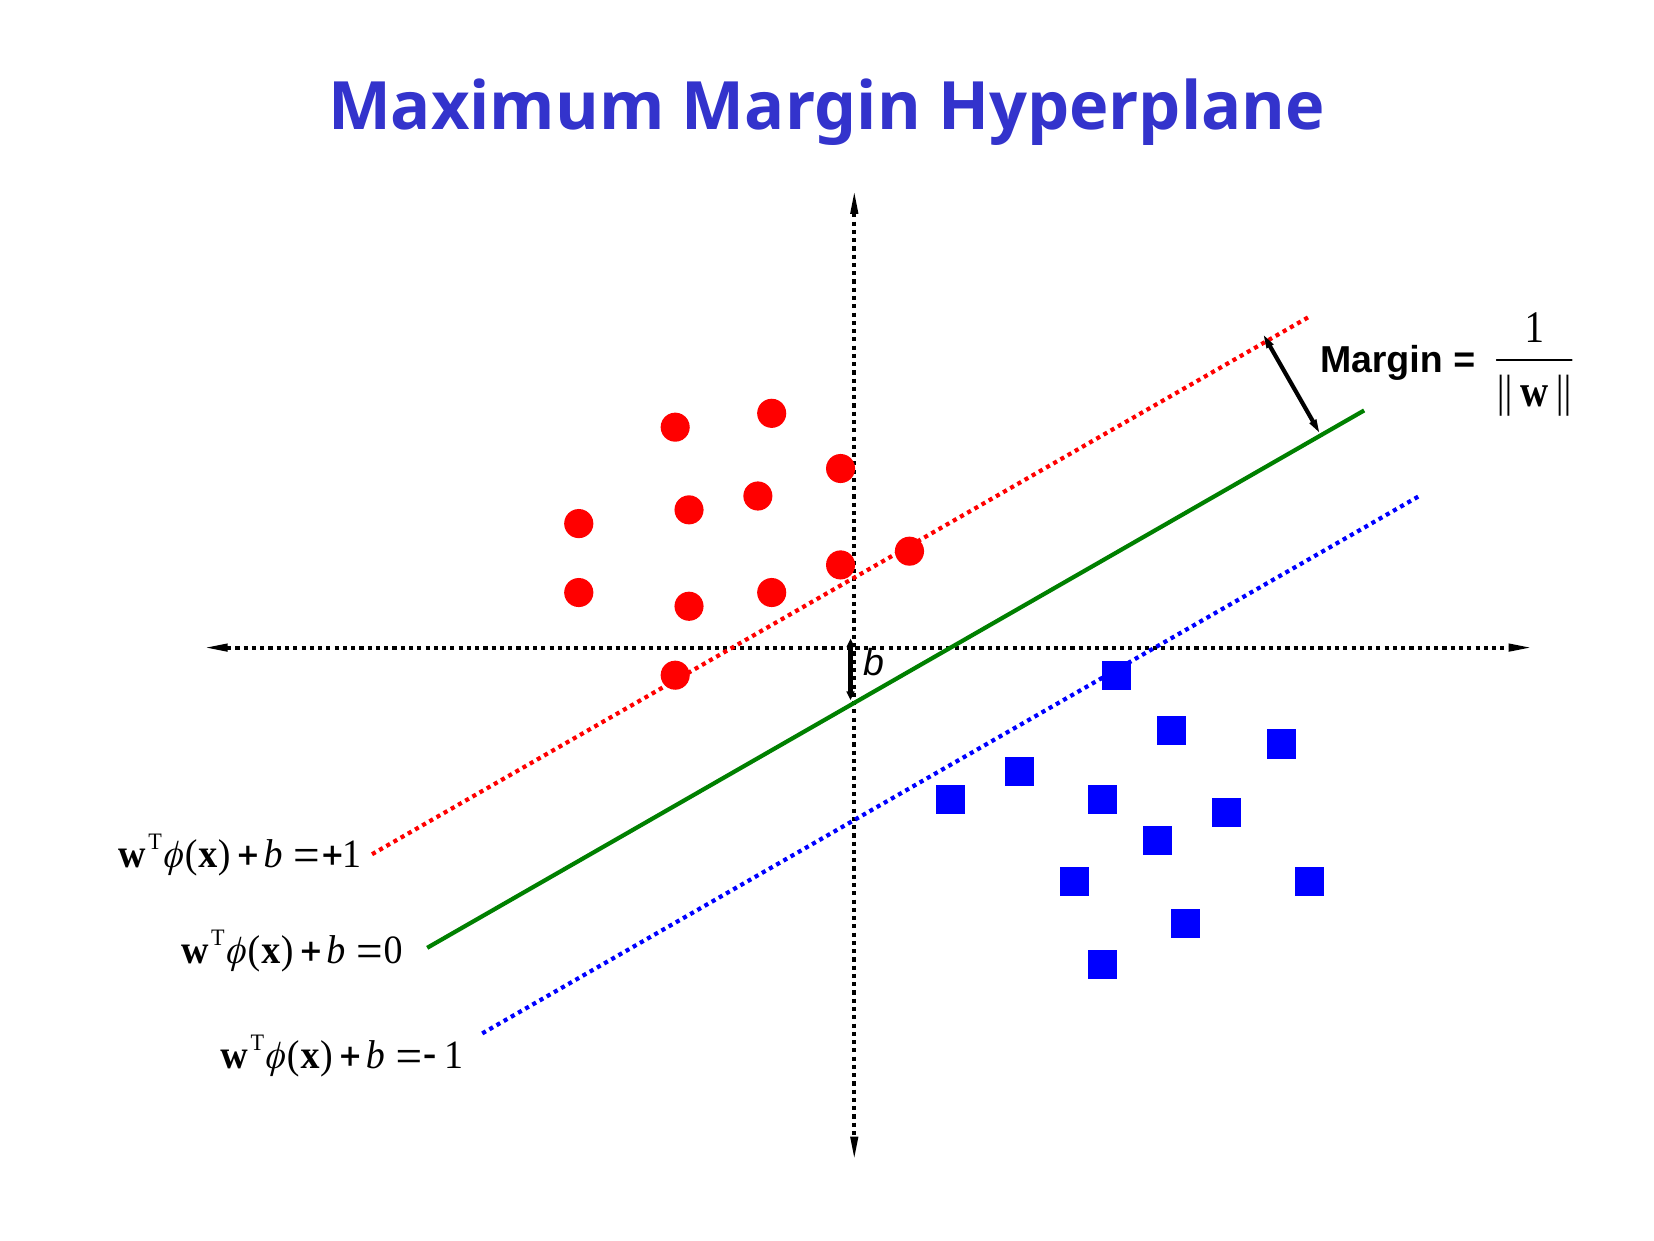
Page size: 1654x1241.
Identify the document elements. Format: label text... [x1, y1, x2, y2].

text_box [1005, 757, 1034, 786]
chart [214, 1025, 465, 1086]
text_box [1060, 868, 1089, 896]
text_box [1171, 909, 1199, 937]
text_box [675, 592, 703, 621]
text_box [936, 785, 965, 813]
text_box [1143, 826, 1172, 855]
text_box Margin = [1305, 327, 1490, 388]
text_box [564, 509, 593, 538]
text_box [1295, 868, 1323, 896]
title Maximum Margin Hyperplane [124, 27, 1530, 180]
text_box [1088, 785, 1117, 813]
text_box [661, 413, 689, 441]
text_box [675, 496, 703, 524]
text_box [744, 482, 772, 510]
text_box [1088, 950, 1117, 979]
text_box b [838, 630, 908, 692]
text_box [1267, 730, 1296, 758]
text_box [1212, 799, 1241, 827]
text_box [661, 661, 689, 689]
text_box [826, 454, 855, 483]
text_box [826, 551, 855, 579]
chart [112, 823, 363, 884]
chart [1490, 300, 1581, 425]
chart [175, 920, 410, 981]
text_box [1102, 661, 1130, 689]
text_box [895, 537, 924, 565]
text_box [1157, 716, 1186, 745]
text_box [757, 578, 786, 607]
text_box [757, 399, 786, 428]
text_box [564, 578, 593, 607]
